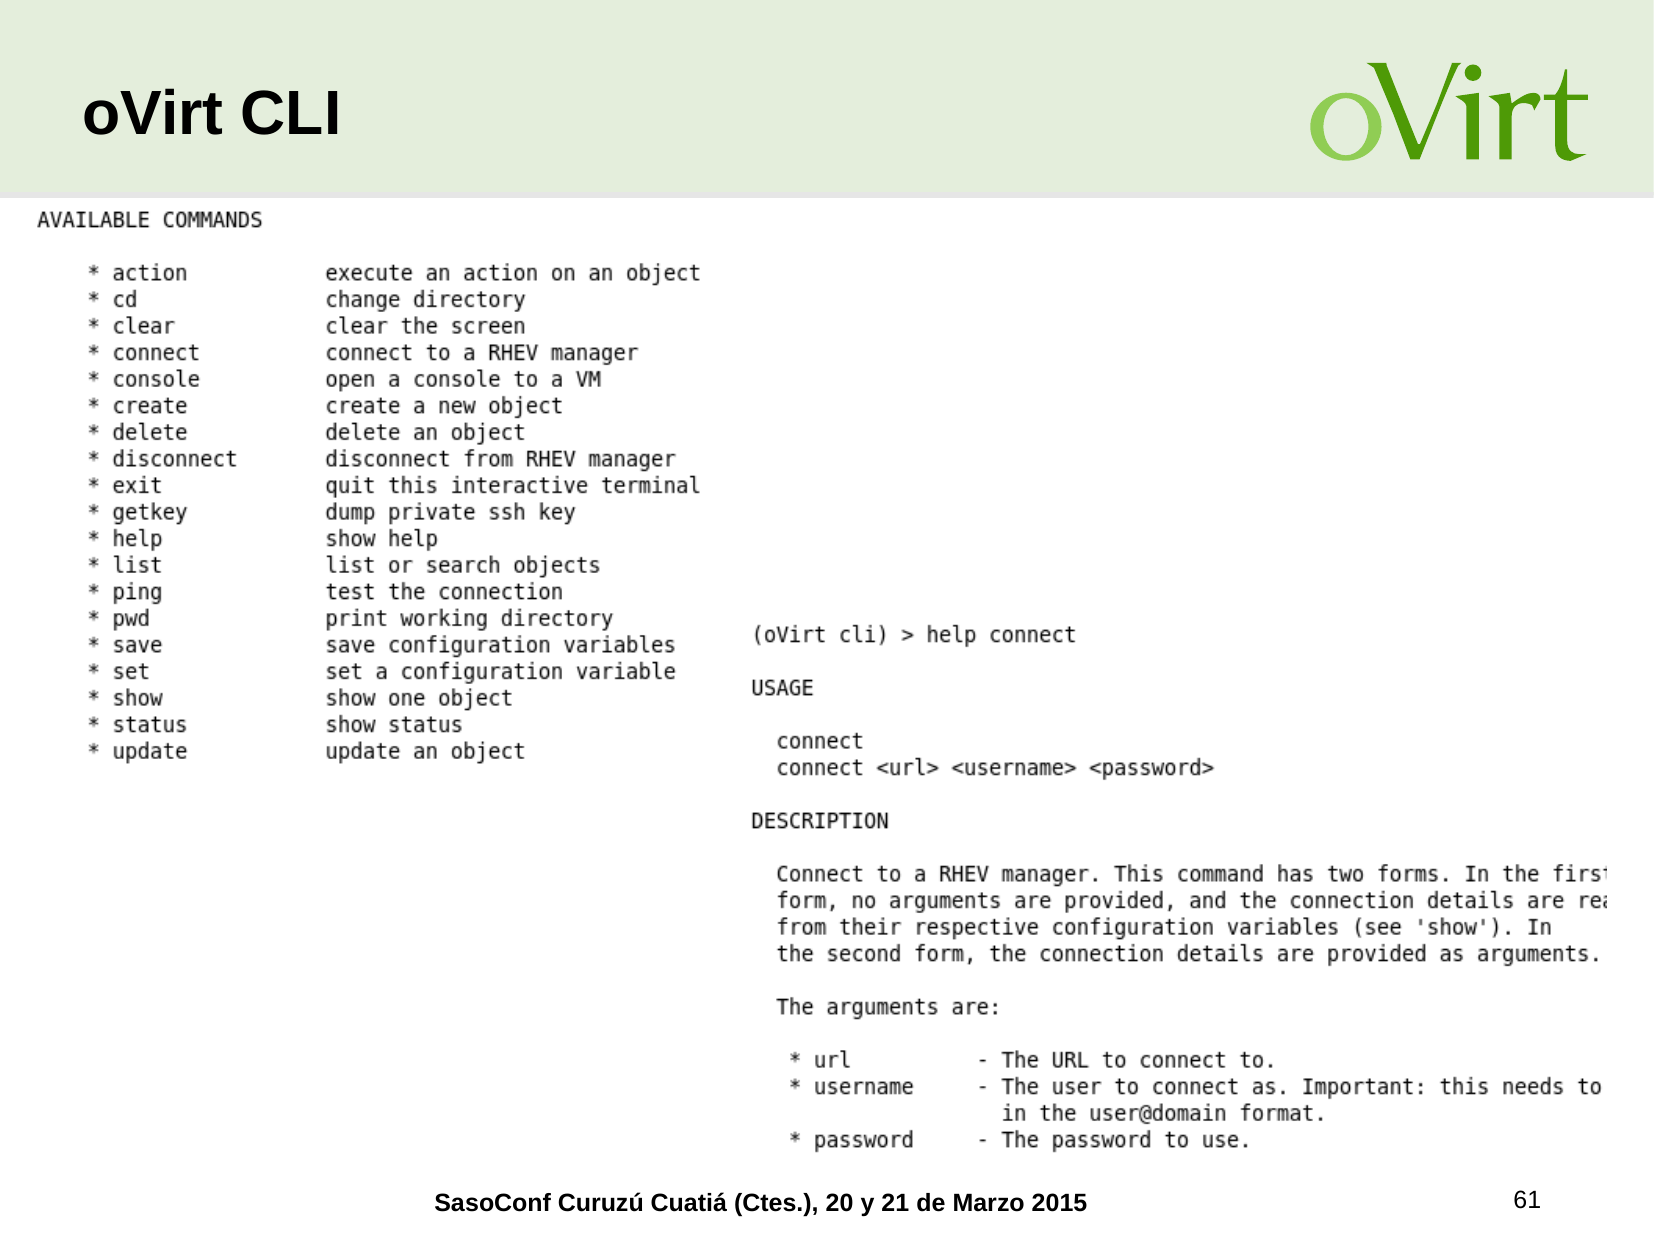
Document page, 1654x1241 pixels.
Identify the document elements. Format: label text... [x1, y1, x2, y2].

picture [36, 201, 1607, 1157]
title oVirt CLI [82, 37, 1571, 188]
